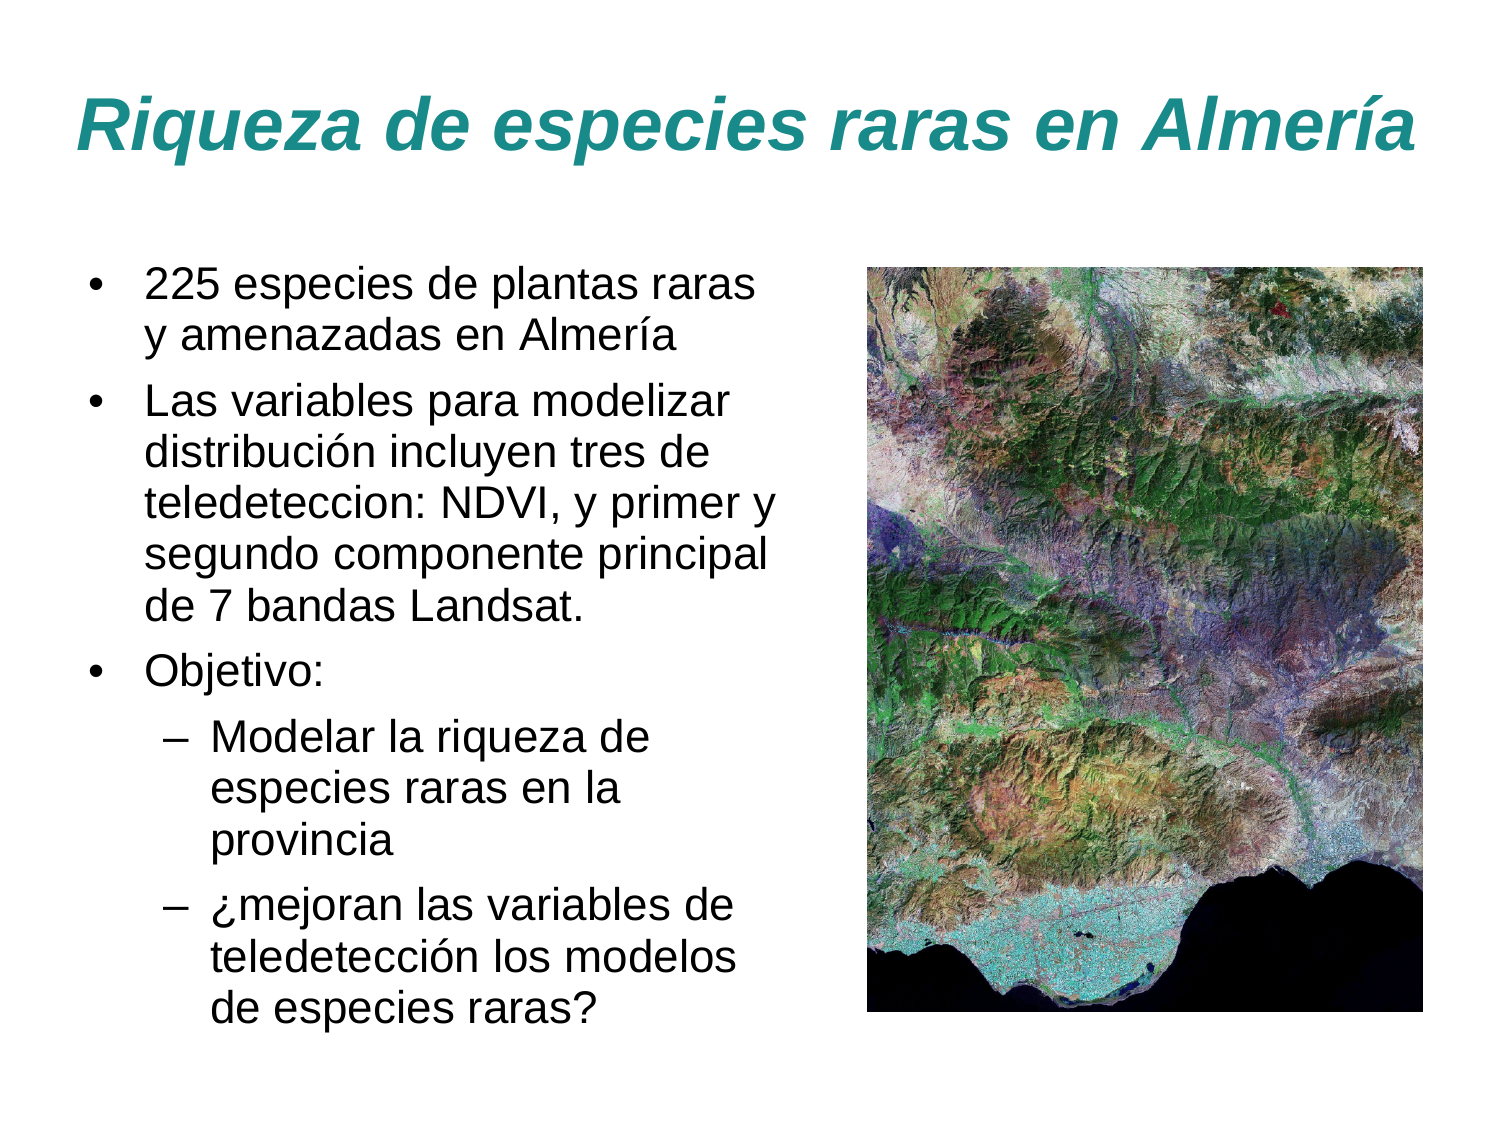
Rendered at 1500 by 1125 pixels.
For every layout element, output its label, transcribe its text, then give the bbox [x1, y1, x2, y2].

title Riqueza de especies raras en Almería [28, 62, 1466, 186]
list 225 especies de plantas raras y amenazadas en Almería Las variables para modelizar distribución incluyen tres de teledeteccion: NDVI, y primer y segundo componente principal de 7 bandas Landsat. Objetivo: Modelar la riqueza de especies raras en la provincia ¿mejoran las variables de teledetección los modelos de especies raras? [73, 249, 800, 1079]
picture [867, 267, 1423, 1013]
